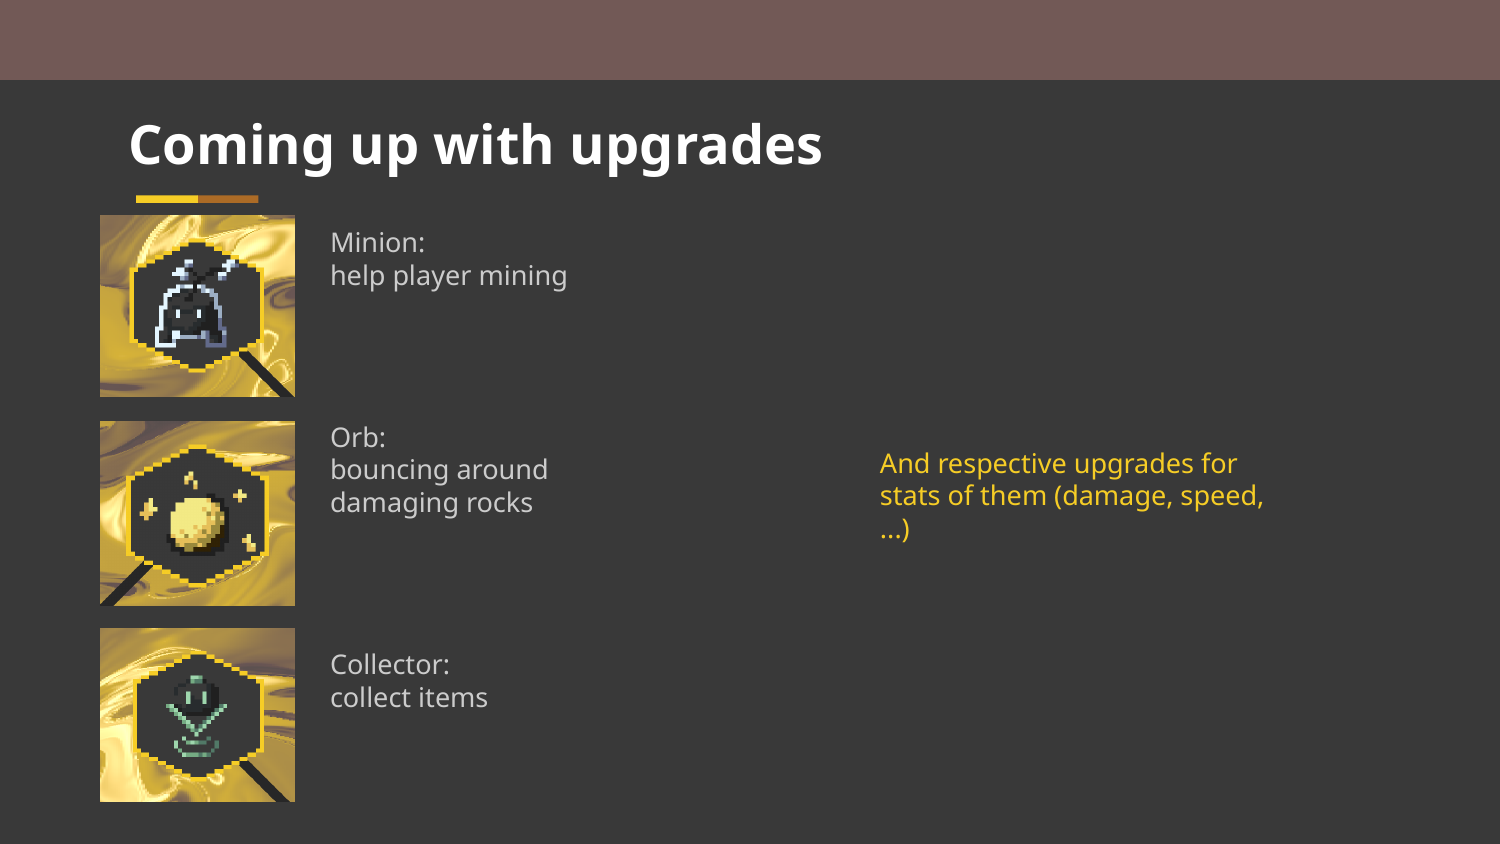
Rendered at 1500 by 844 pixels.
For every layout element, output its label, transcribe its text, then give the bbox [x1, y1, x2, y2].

title Coming up with upgrades [113, 95, 1462, 222]
picture [100, 421, 295, 606]
picture [100, 215, 295, 397]
text_box And respective upgrades for stats of them (damage, speed, ...) [865, 431, 1283, 559]
text_box Minion: help player mining Orb: bouncing around damaging rocks Collector: collect items [314, 210, 654, 728]
picture [100, 628, 295, 802]
